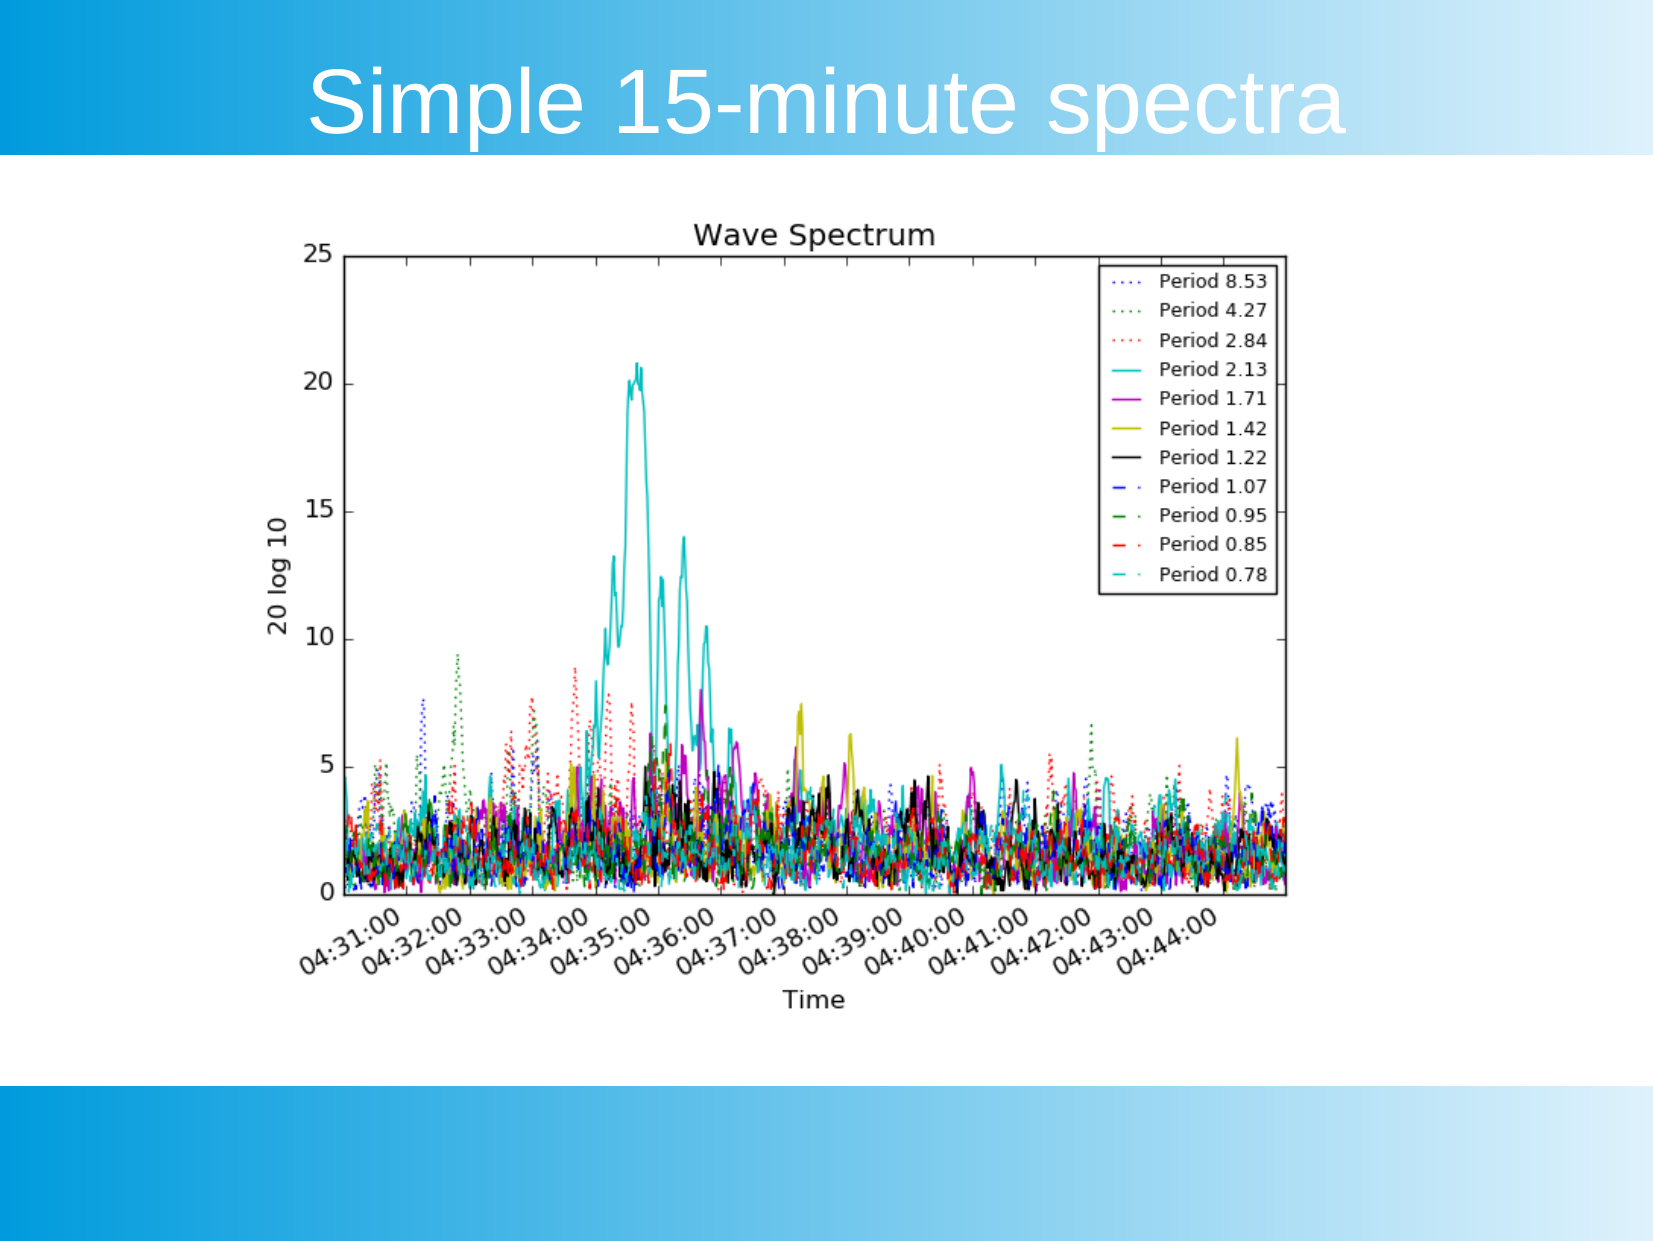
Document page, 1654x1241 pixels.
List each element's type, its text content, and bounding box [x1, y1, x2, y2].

picture [192, 165, 1407, 1077]
title Simple 15-minute spectra [82, 49, 1571, 155]
